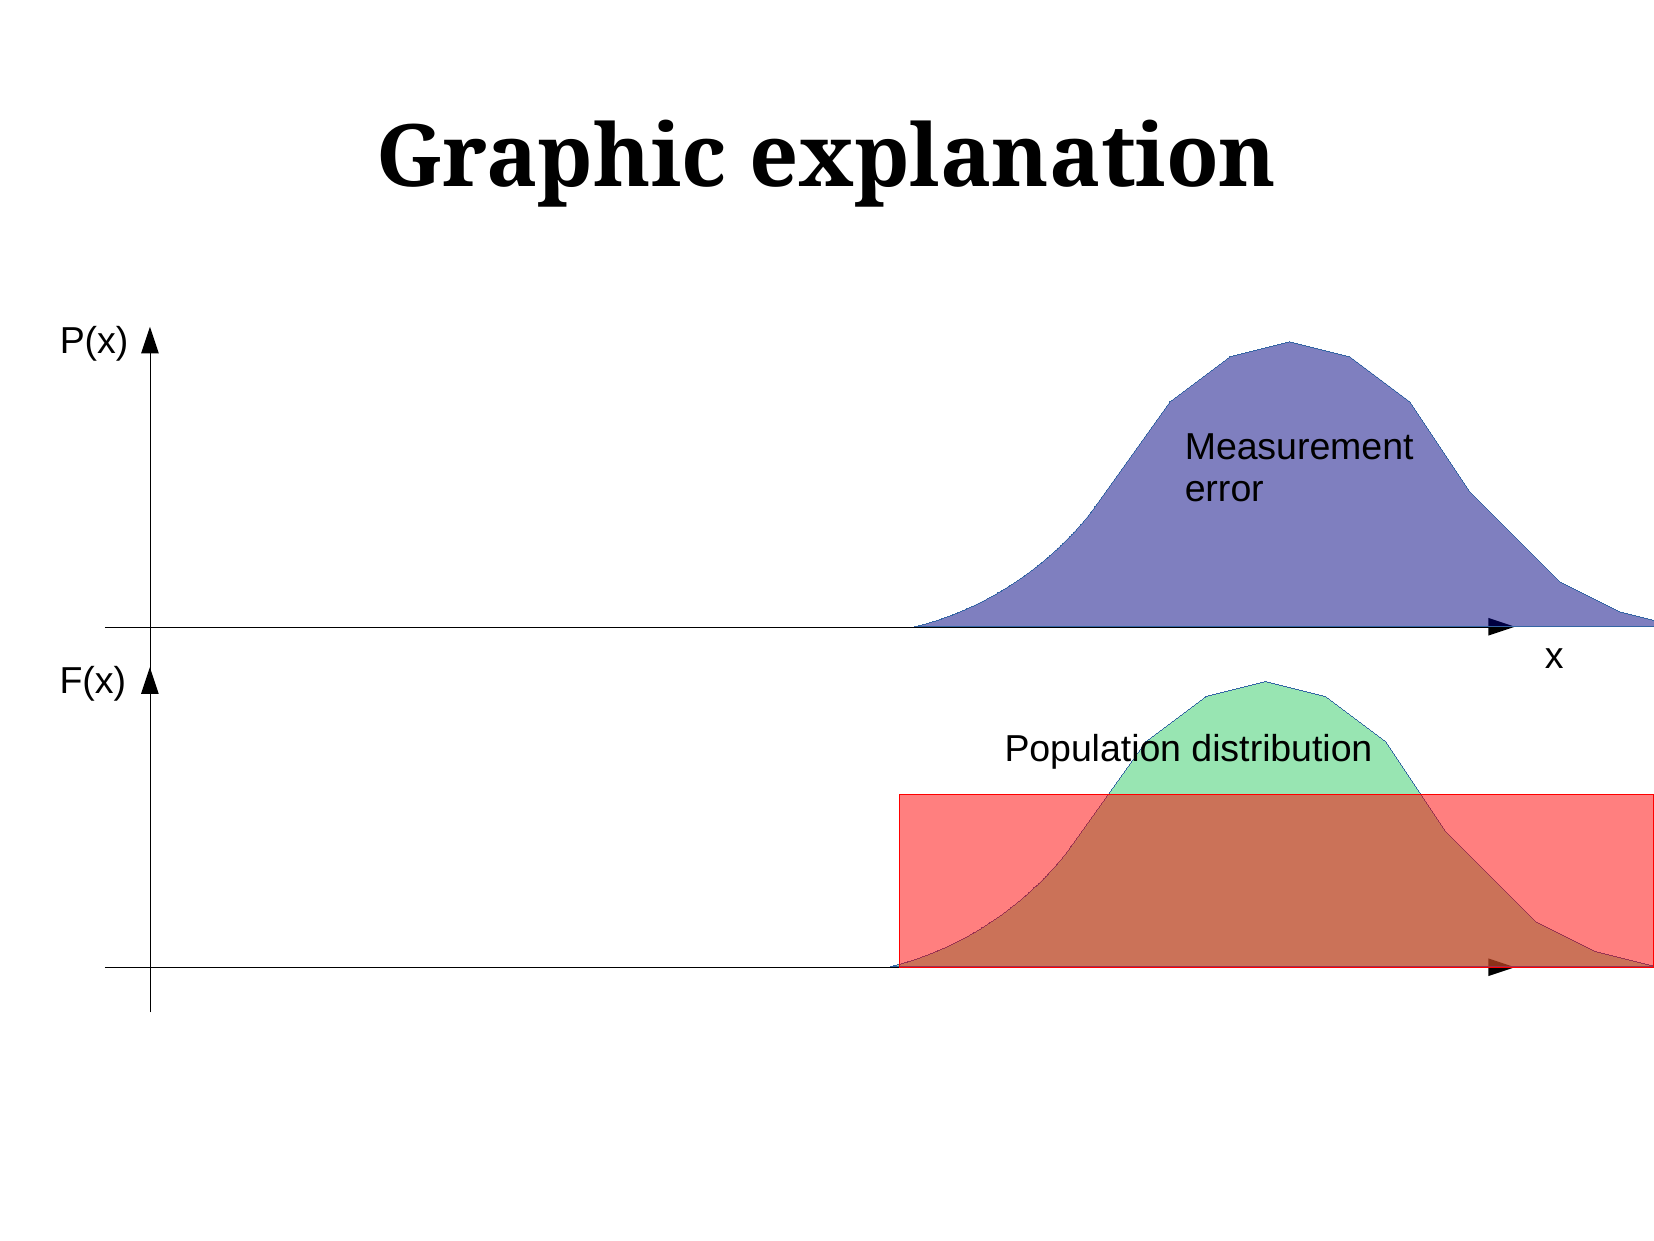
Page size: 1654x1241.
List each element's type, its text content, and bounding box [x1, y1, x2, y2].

text_box Measurement error [1169, 418, 1485, 518]
text_box P(x) [44, 311, 195, 369]
text_box [914, 341, 1654, 627]
text_box F(x) [44, 652, 195, 710]
text_box [1175, 681, 1356, 719]
text_box [890, 777, 1654, 968]
text_box x [1529, 627, 1654, 684]
text_box Population distribution [989, 719, 1485, 777]
title Graphic explanation [82, 49, 1571, 257]
